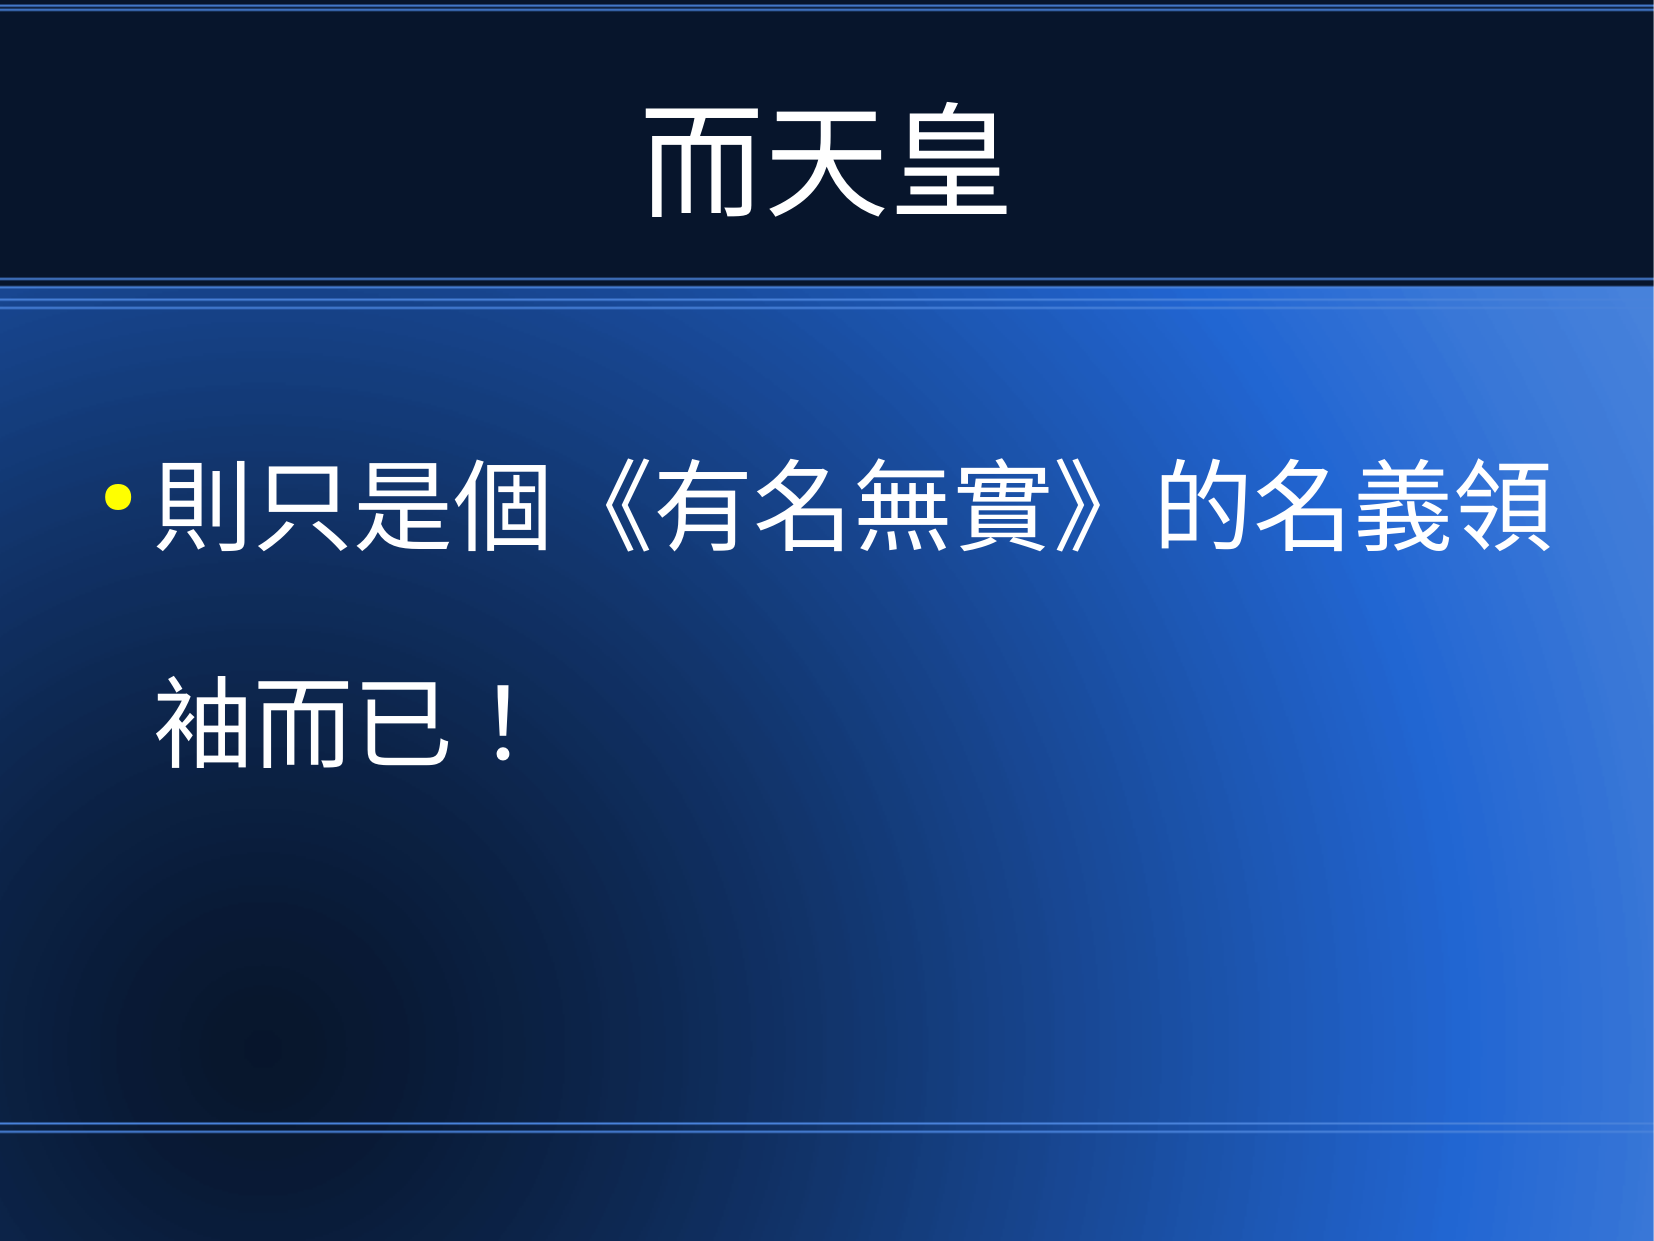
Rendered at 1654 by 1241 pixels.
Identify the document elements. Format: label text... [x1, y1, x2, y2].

list 則只是個《有名無實》的名義領袖而已！ [82, 355, 1571, 1241]
title 而天皇 [82, 49, 1571, 257]
picture [0, 0, 1654, 1241]
